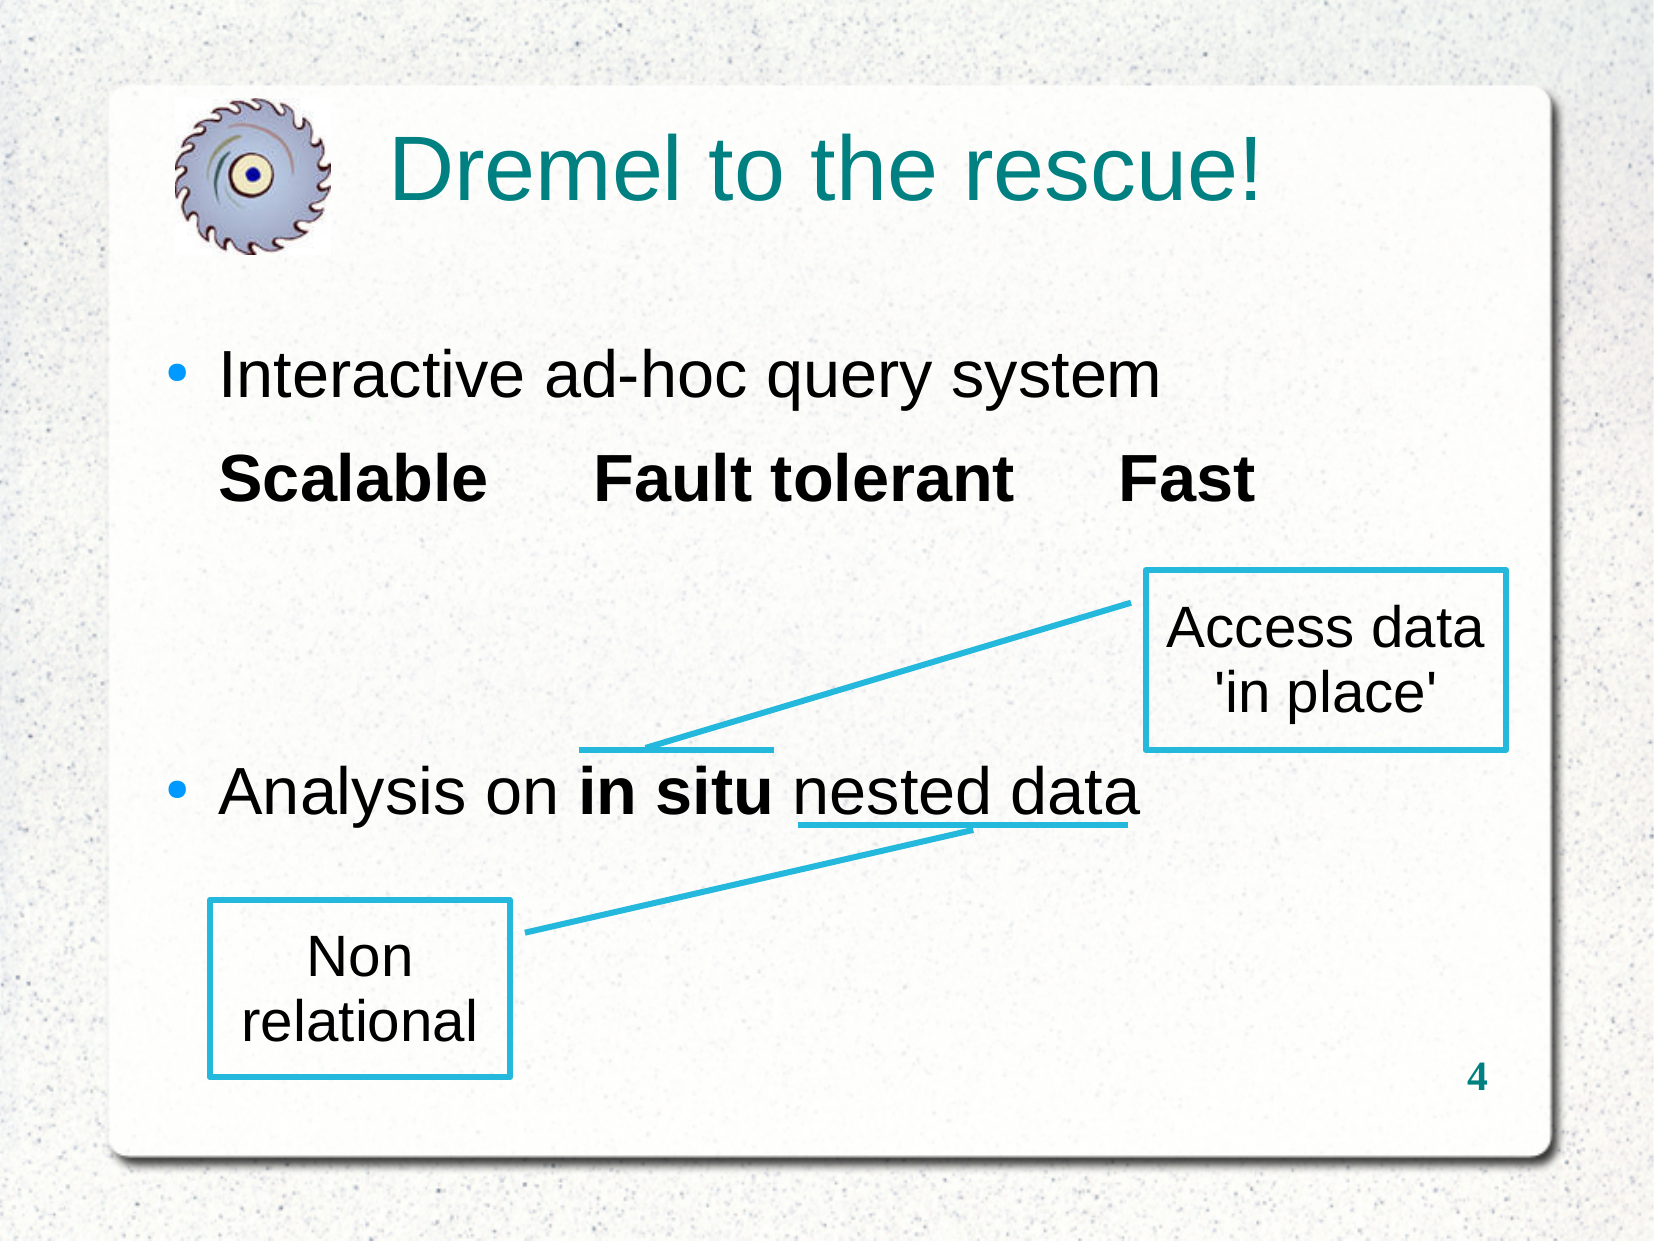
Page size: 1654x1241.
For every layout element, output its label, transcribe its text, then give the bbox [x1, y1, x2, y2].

picture [0, 0, 1654, 1241]
list Interactive ad-hoc query system Scalable Fault tolerant Fast Analysis on in situ nested data [147, 336, 1506, 1142]
text_box Access data 'in place' [1146, 570, 1506, 750]
text_box Non relational [210, 900, 510, 1077]
title Dremel to the rescue! [118, 96, 1536, 241]
